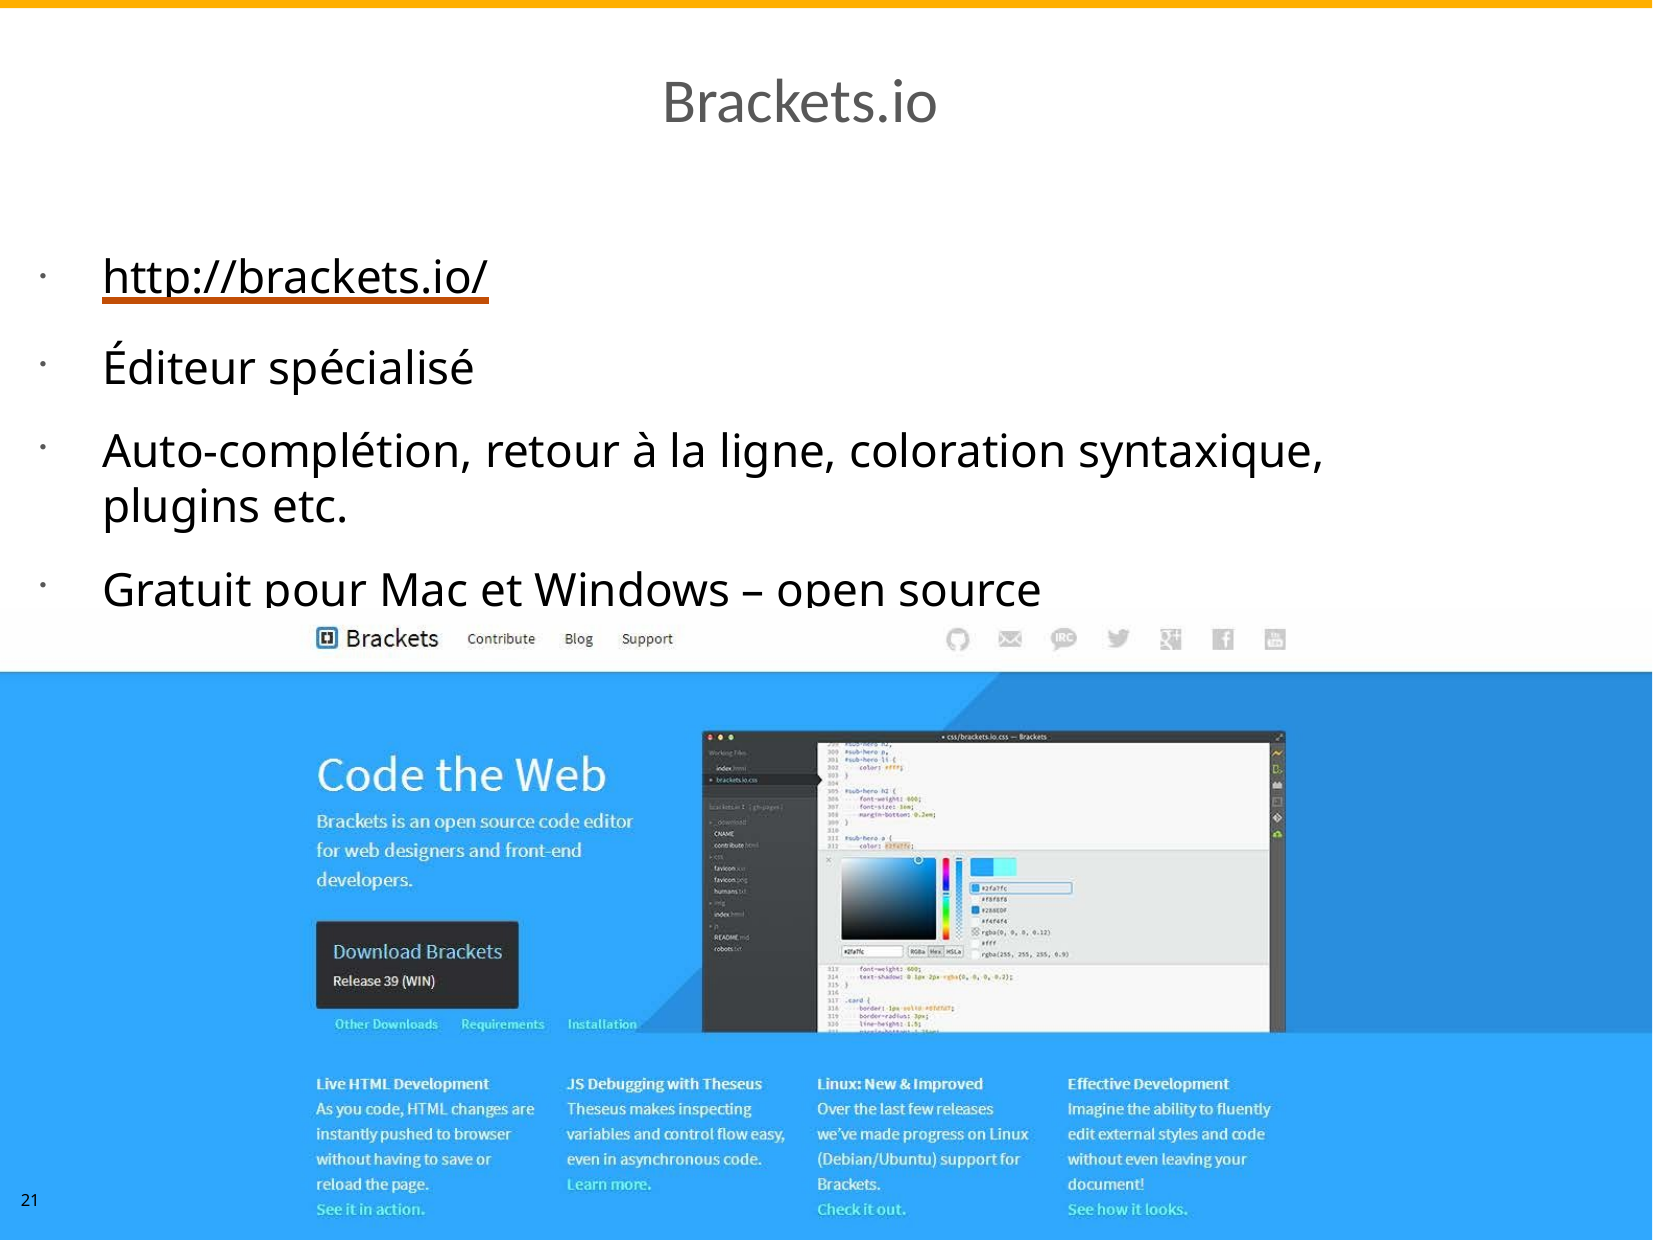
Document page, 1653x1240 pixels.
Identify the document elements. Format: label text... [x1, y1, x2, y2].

text_box http://brackets.io/ Éditeur spécialisé Auto-complétion, retour à la ligne, coloration syntaxique, plugins etc. Gratuit pour Mac et Windows – open source [37, 217, 1490, 608]
picture [0, 608, 1653, 1240]
text_box <numéro> [14, 1189, 46, 1213]
title Brackets.io [660, 58, 1002, 268]
